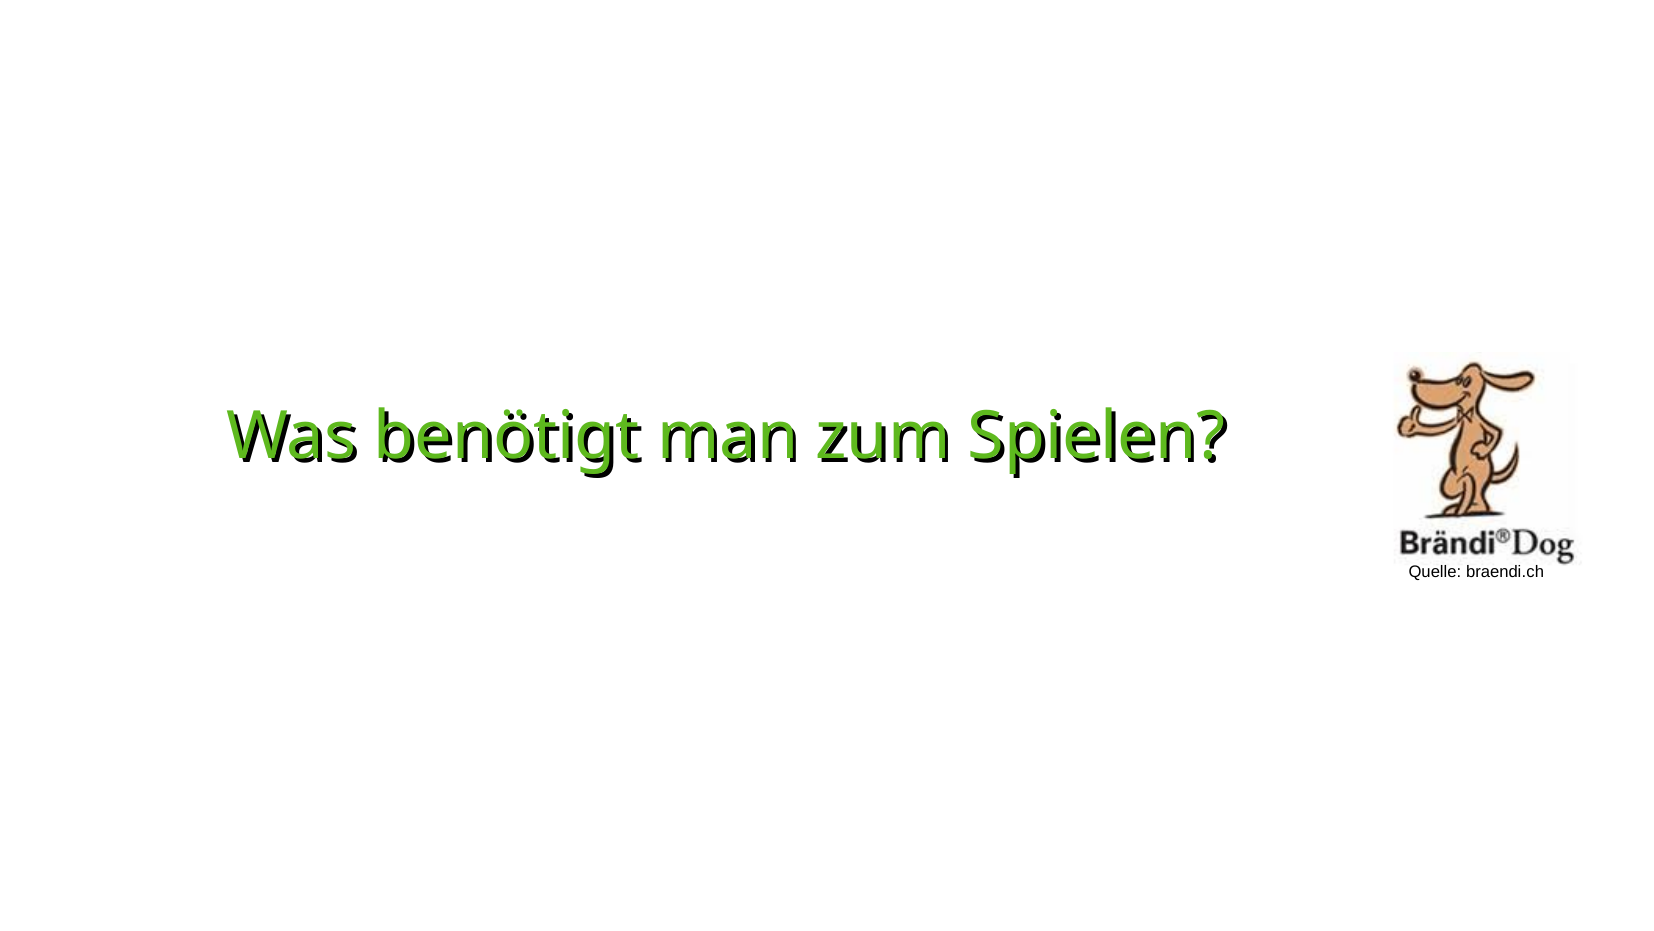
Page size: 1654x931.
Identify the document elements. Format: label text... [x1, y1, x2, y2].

picture [1312, 352, 1654, 578]
text_box Quelle: braendi.ch [1393, 555, 1607, 589]
text_box Was benötigt man zum Spielen? [141, 47, 1312, 910]
